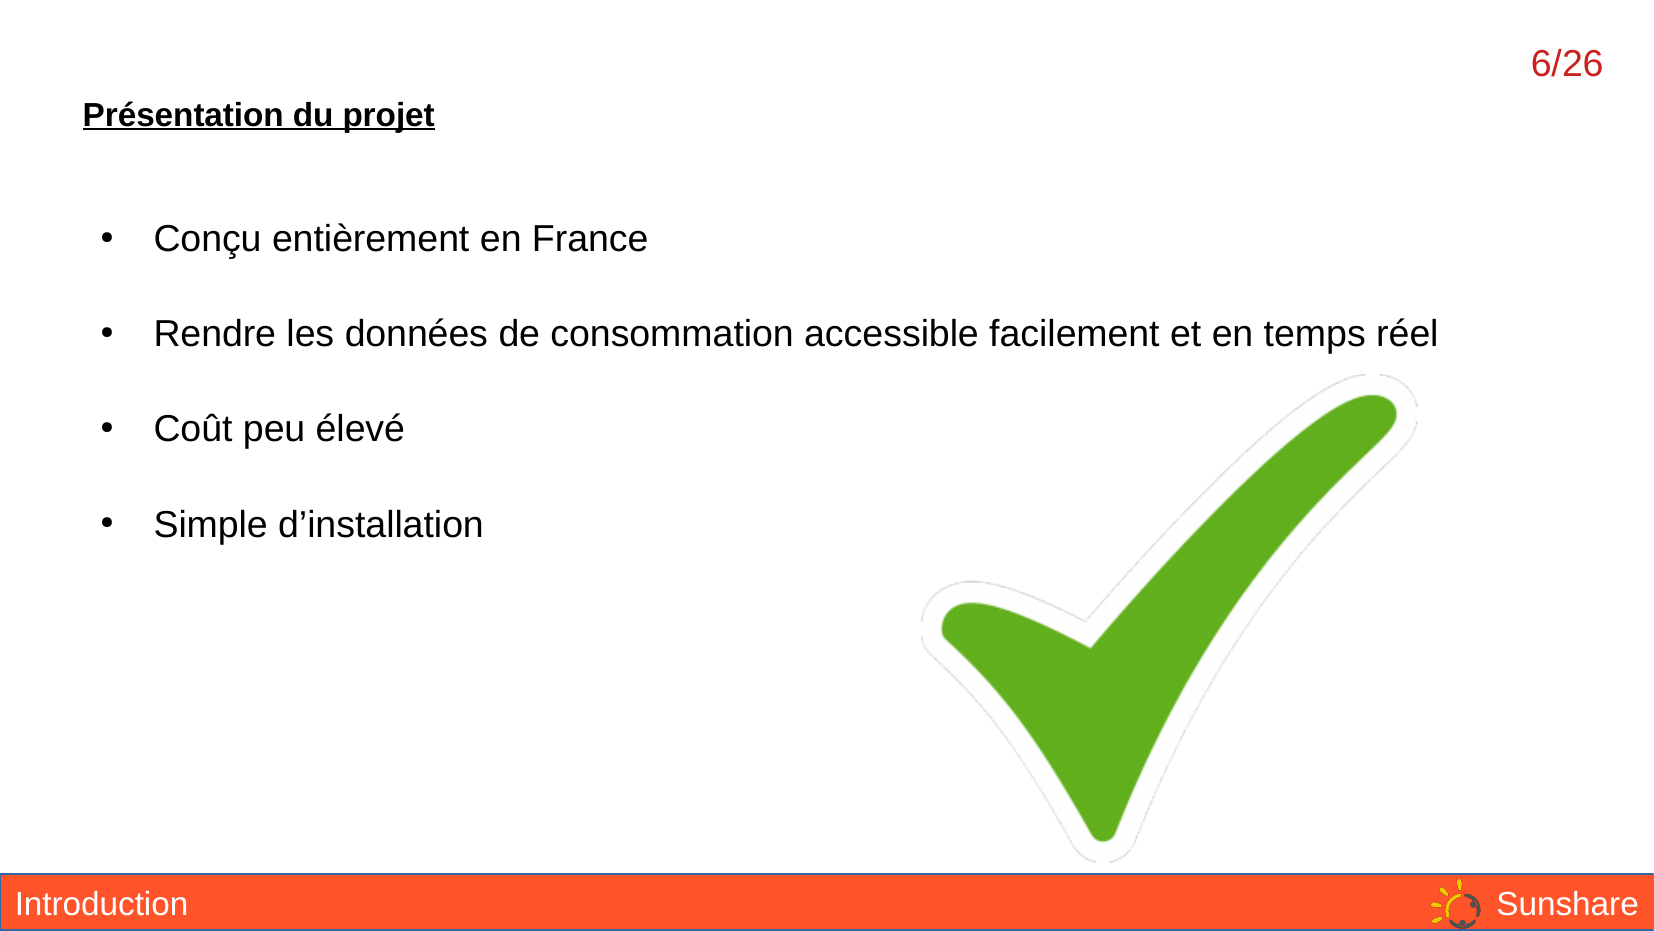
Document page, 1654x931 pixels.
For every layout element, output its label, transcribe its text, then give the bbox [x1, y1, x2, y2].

list Conçu entièrement en France Rendre les données de consommation accessible facilement et en temps réel Coût peu élevé Simple d’installation [82, 217, 1571, 758]
title Présentation du projet [82, 37, 1571, 193]
picture [921, 374, 1418, 863]
text_box Introduction [0, 874, 367, 931]
picture [1429, 877, 1483, 931]
